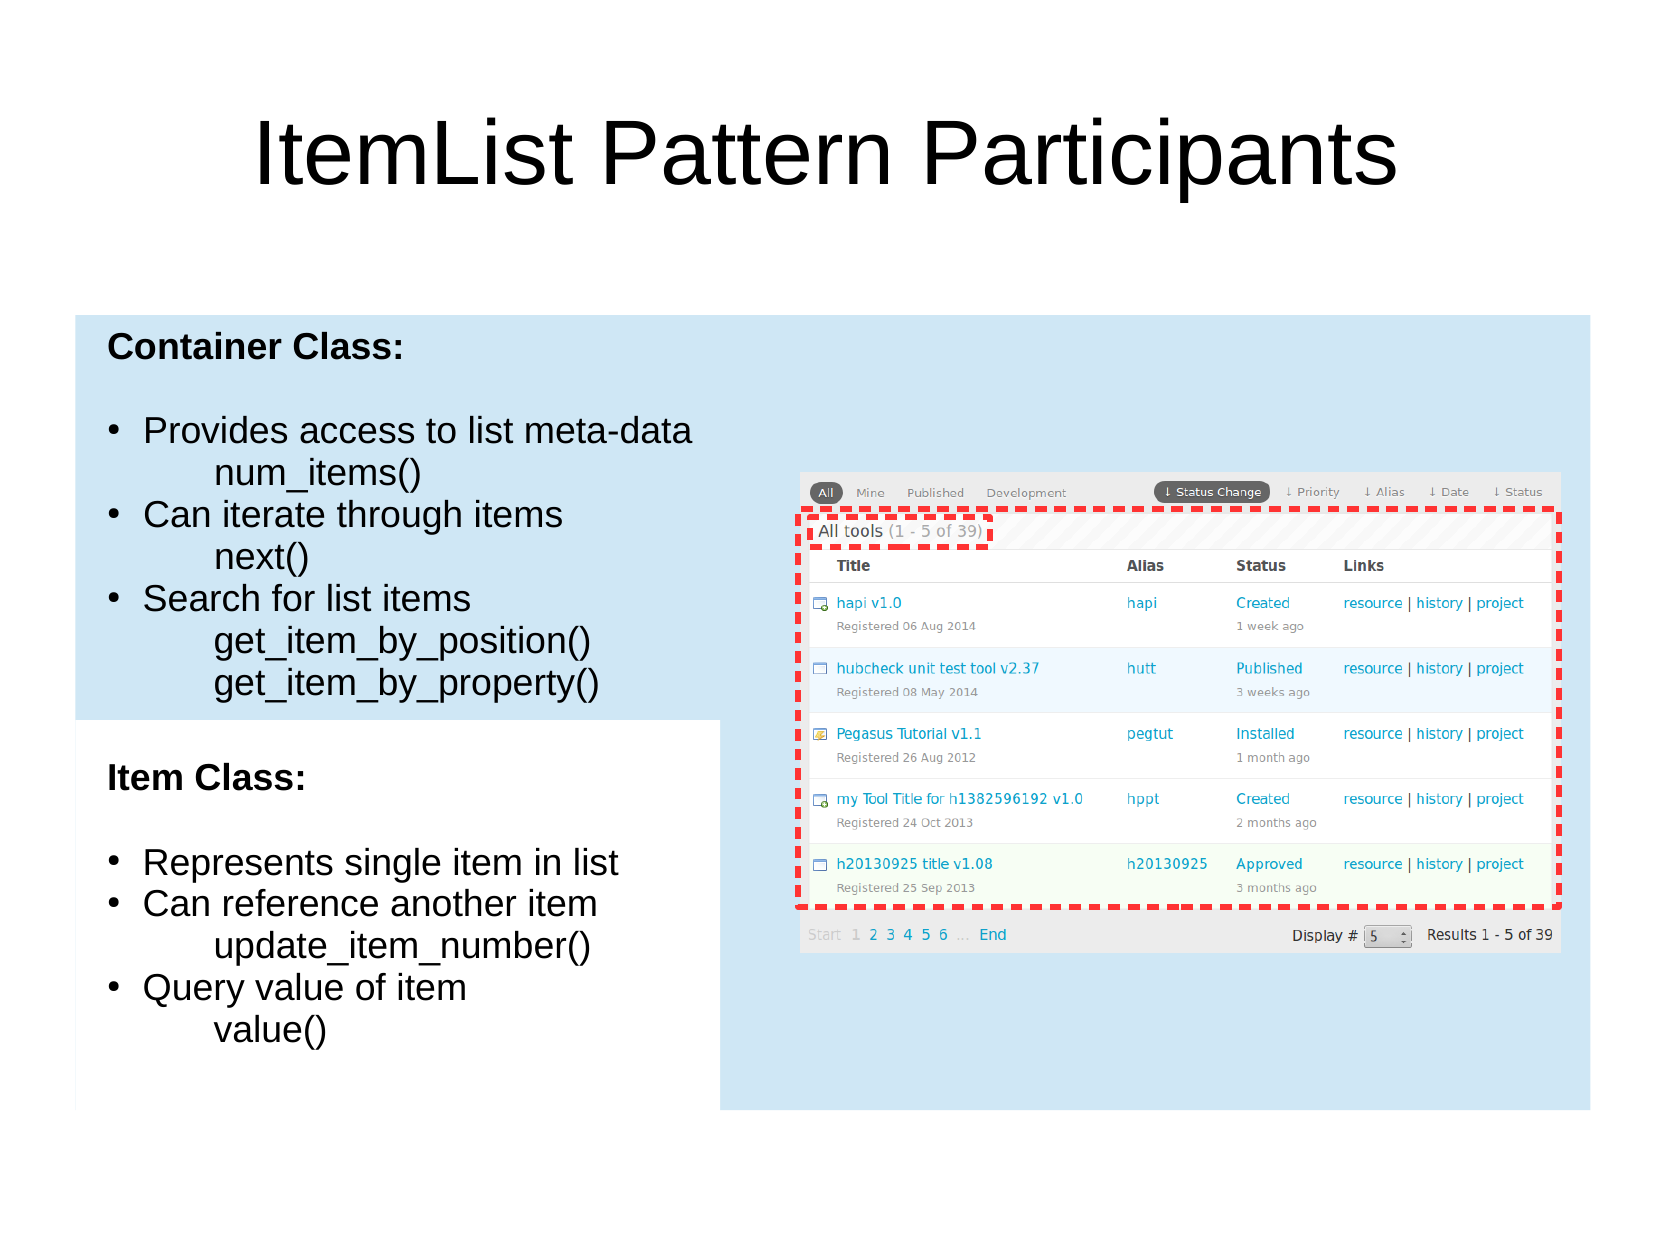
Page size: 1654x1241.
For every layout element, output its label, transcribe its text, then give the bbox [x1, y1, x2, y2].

text_box Container Class: Provides access to list meta-data num_items() Can iterate through items next() Search for list items get_item_by_position() get_item_by_property() [92, 318, 708, 712]
text_box [75, 315, 1591, 1126]
text_box Item Class: Represents single item in list Can reference another item update_item_number() Query value of item value() [92, 749, 721, 1059]
title ItemList Pattern Participants [82, 49, 1571, 257]
picture [800, 472, 1561, 953]
